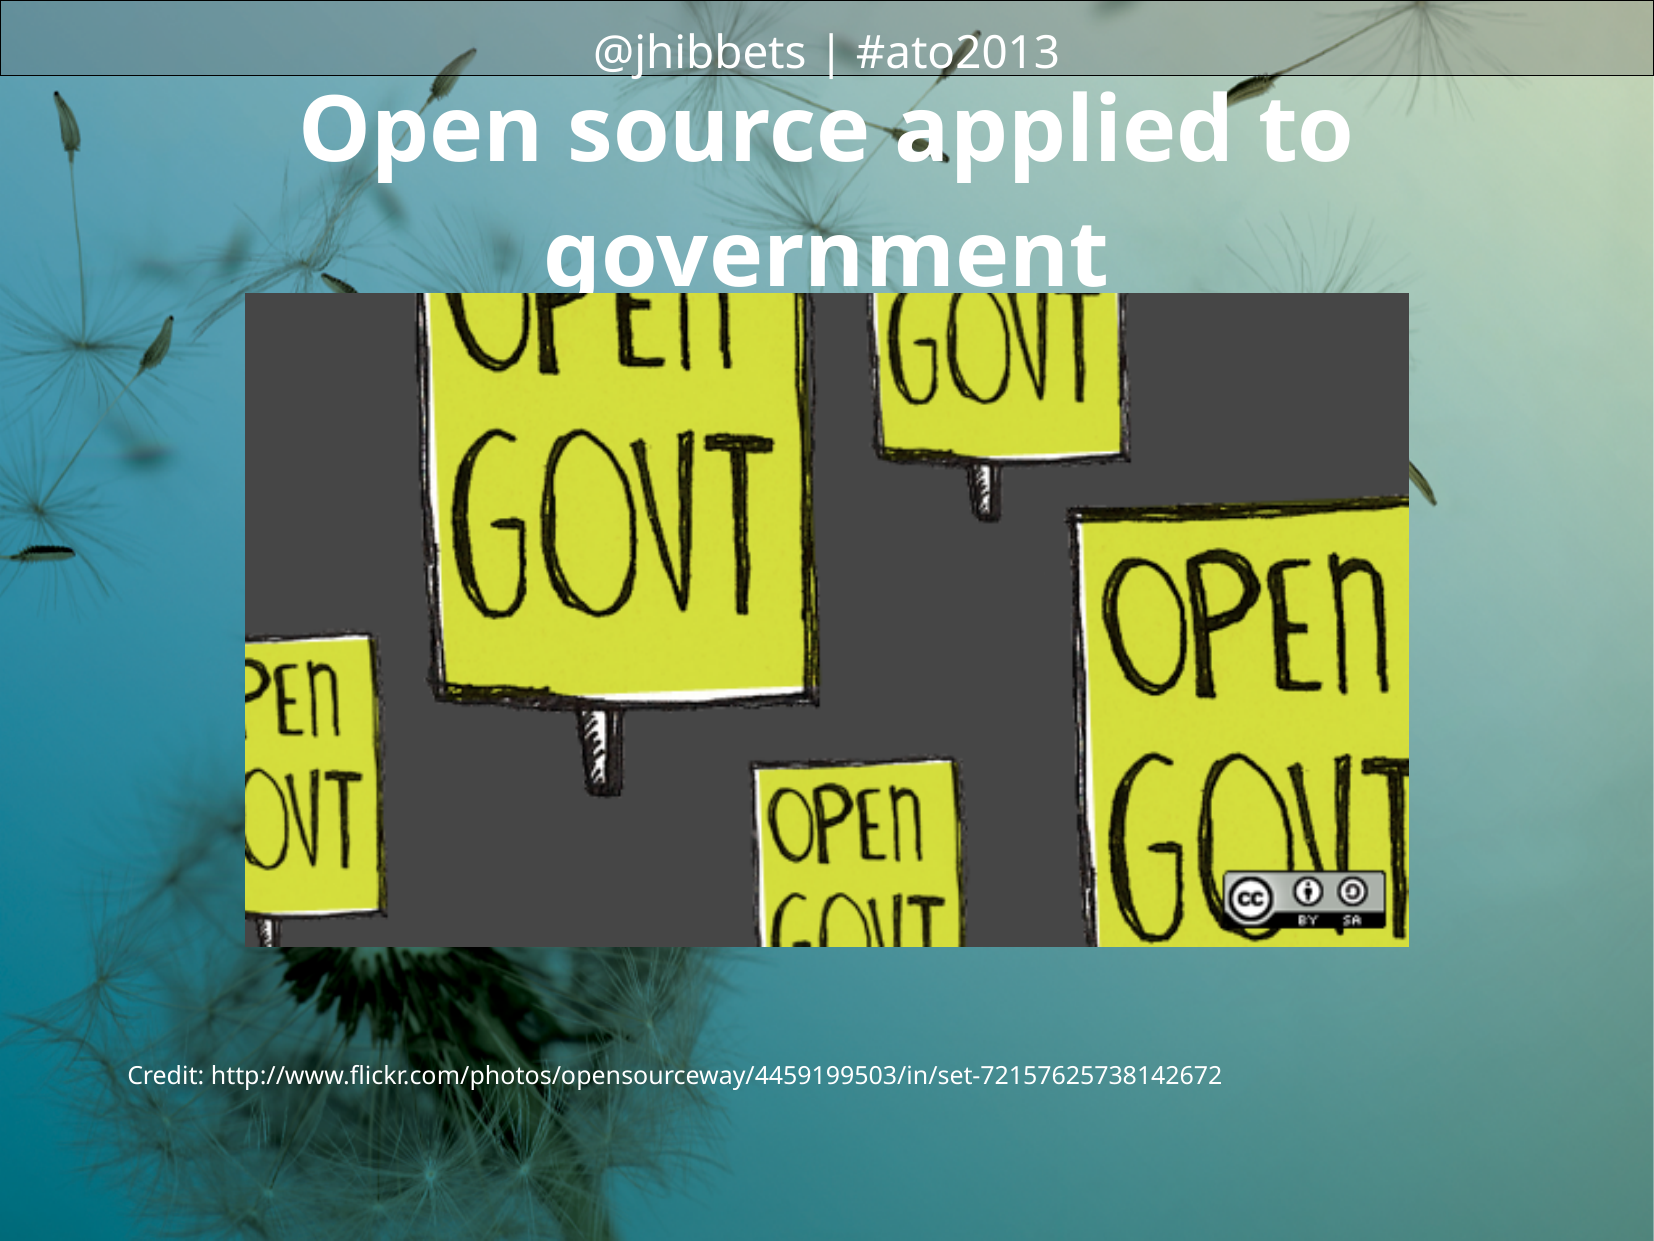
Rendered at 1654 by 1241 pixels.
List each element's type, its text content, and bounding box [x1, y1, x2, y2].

text_box Credit: http://www.flickr.com/photos/opensourceway/4459199503/in/set-72157625738142672 [112, 1050, 1236, 1093]
picture [0, 76, 1654, 1241]
title Open source applied to government [82, 84, 1571, 292]
